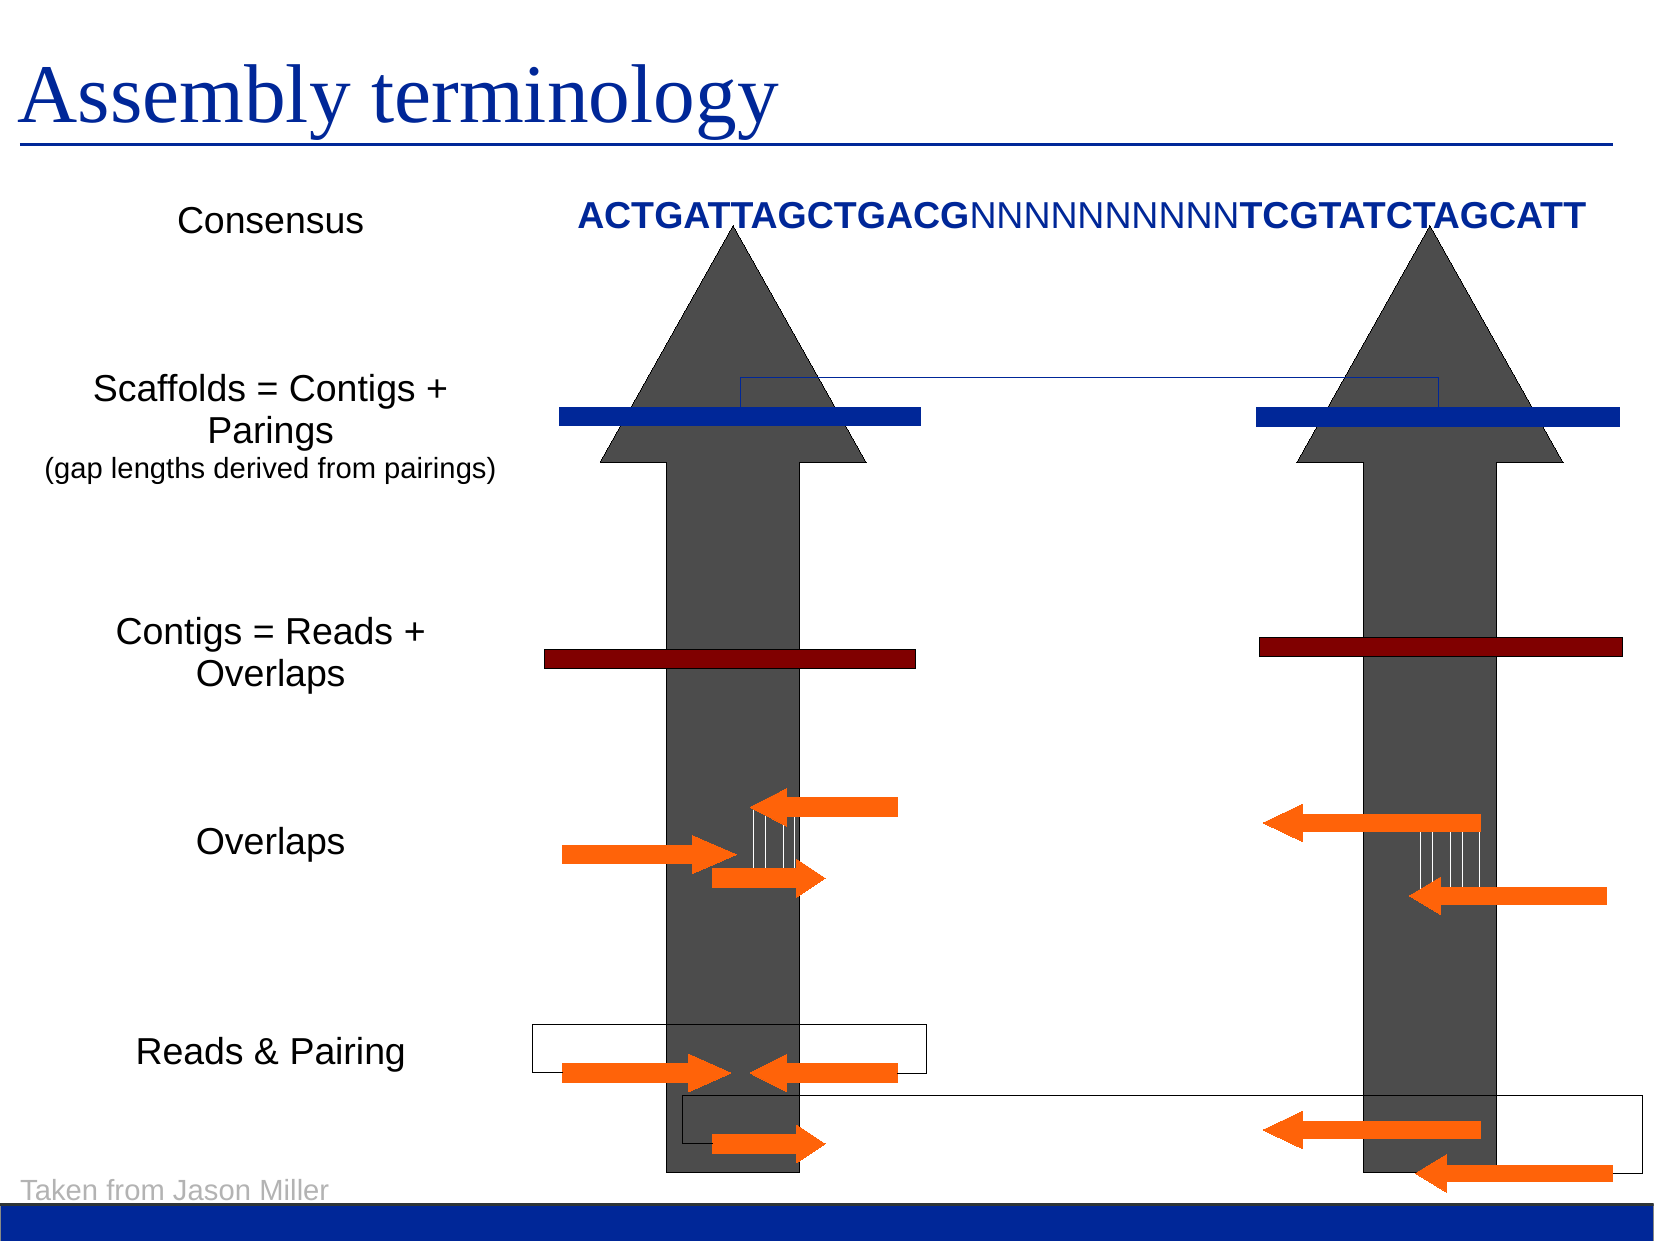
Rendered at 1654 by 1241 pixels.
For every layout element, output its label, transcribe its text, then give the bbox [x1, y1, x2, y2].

text_box Consensus Scaffolds = Contigs + Parings (gap lengths derived from pairings) Contigs = Reads + Overlaps Overlaps Reads & Pairing [29, 192, 526, 1197]
text_box [666, 1122, 826, 1173]
text_box [544, 245, 921, 1121]
title Assembly terminology [17, 0, 1589, 198]
text_box ACTGATTAGCTGACGNNNNNNNNNNTCGTATCTAGCATT [562, 187, 1613, 245]
text_box Taken from Jason Miller [5, 1166, 402, 1214]
text_box [1256, 245, 1623, 1193]
